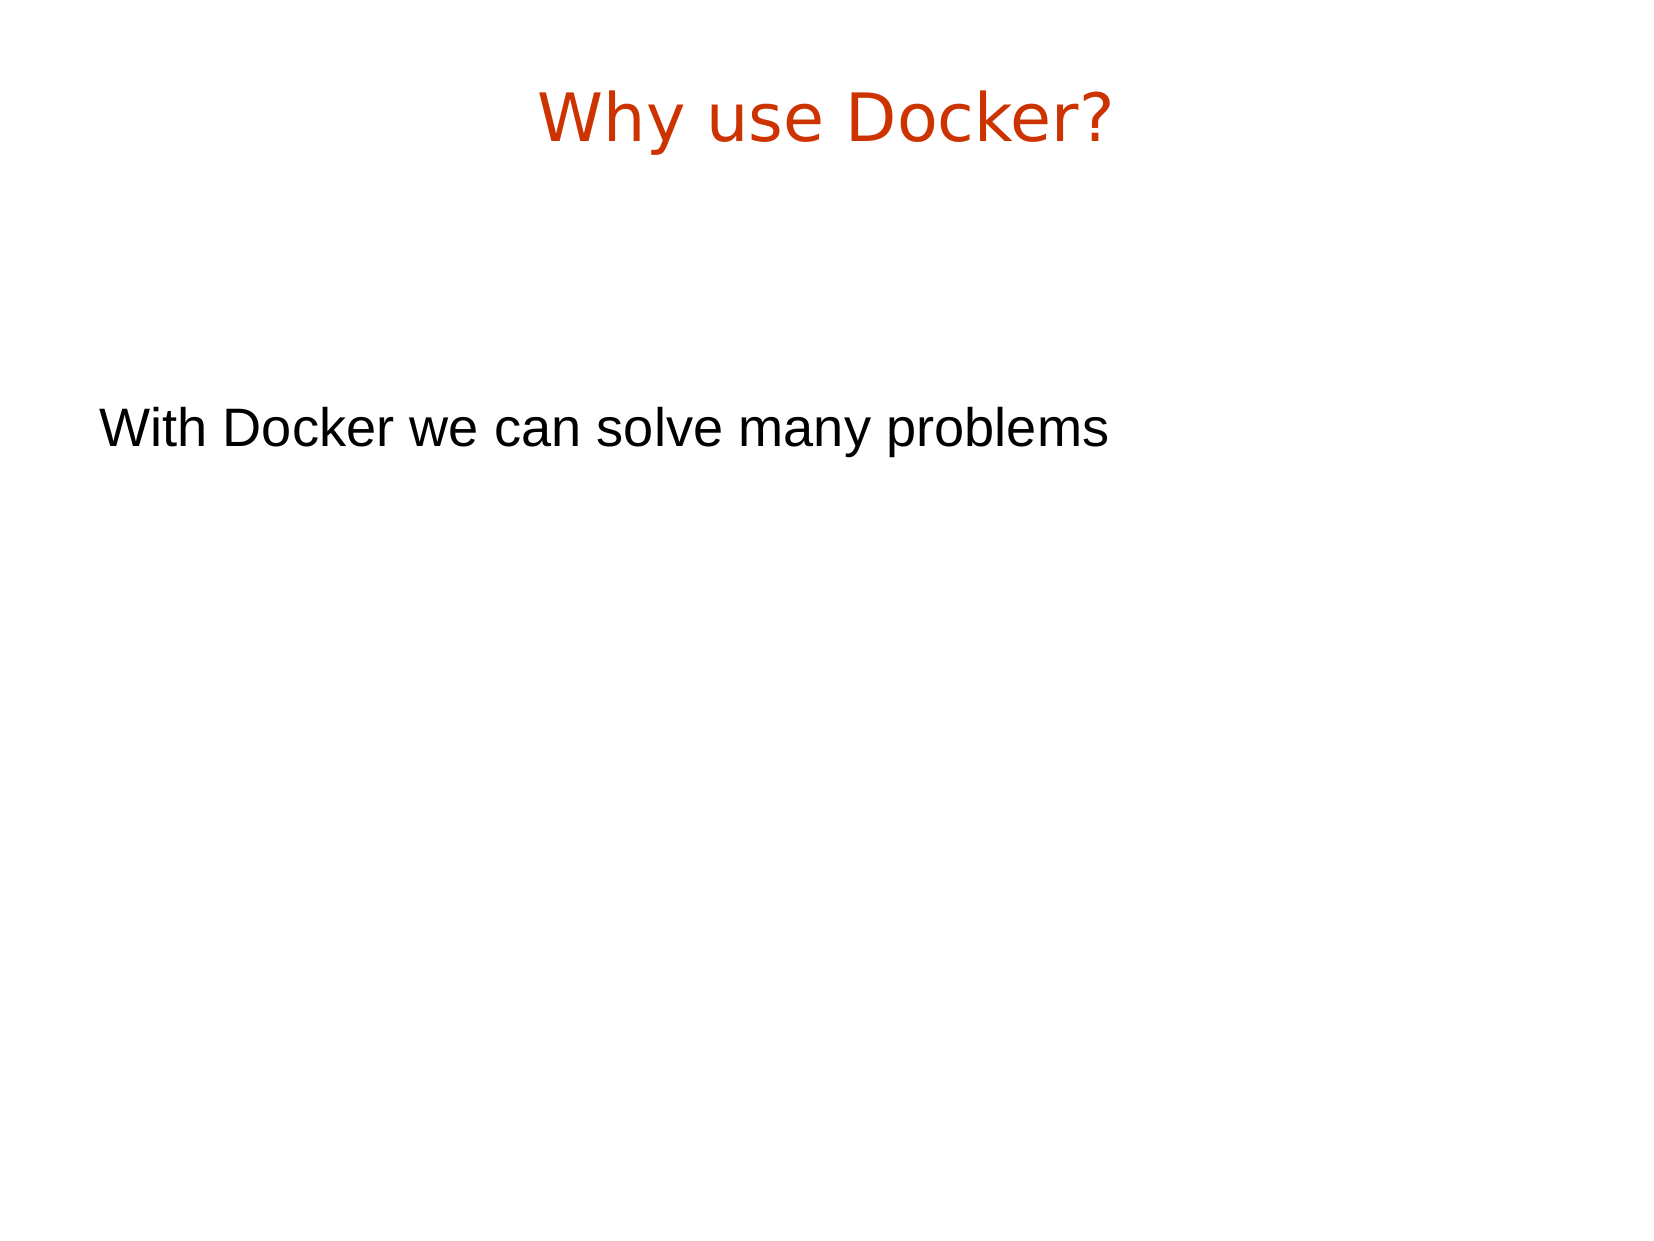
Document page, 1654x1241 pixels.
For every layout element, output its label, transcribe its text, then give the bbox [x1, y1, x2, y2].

text_box Why use Docker? [523, 72, 1131, 166]
text_box With Docker we can solve many problems [84, 360, 1569, 853]
